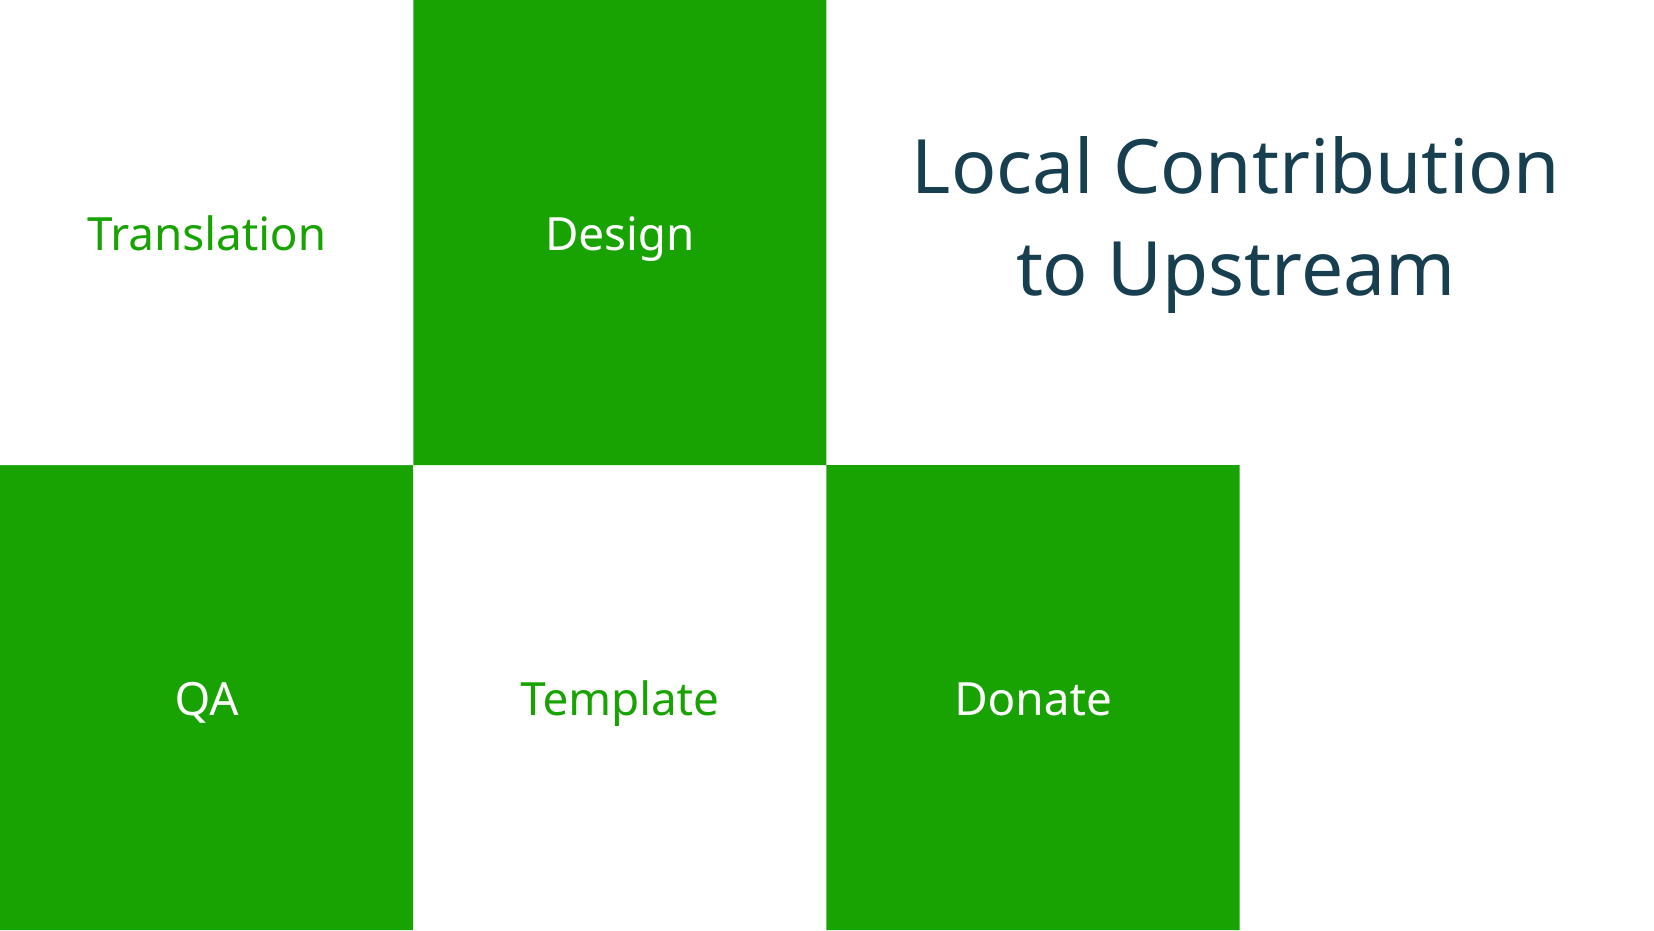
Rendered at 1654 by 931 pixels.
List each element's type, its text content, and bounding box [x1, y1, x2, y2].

text_box Translation [0, 0, 413, 466]
text_box Donate [826, 465, 1240, 931]
text_box Template [413, 466, 826, 931]
title Local Contribution to Upstream [879, 120, 1593, 310]
text_box QA [0, 466, 413, 931]
text_box Design [413, 0, 827, 466]
